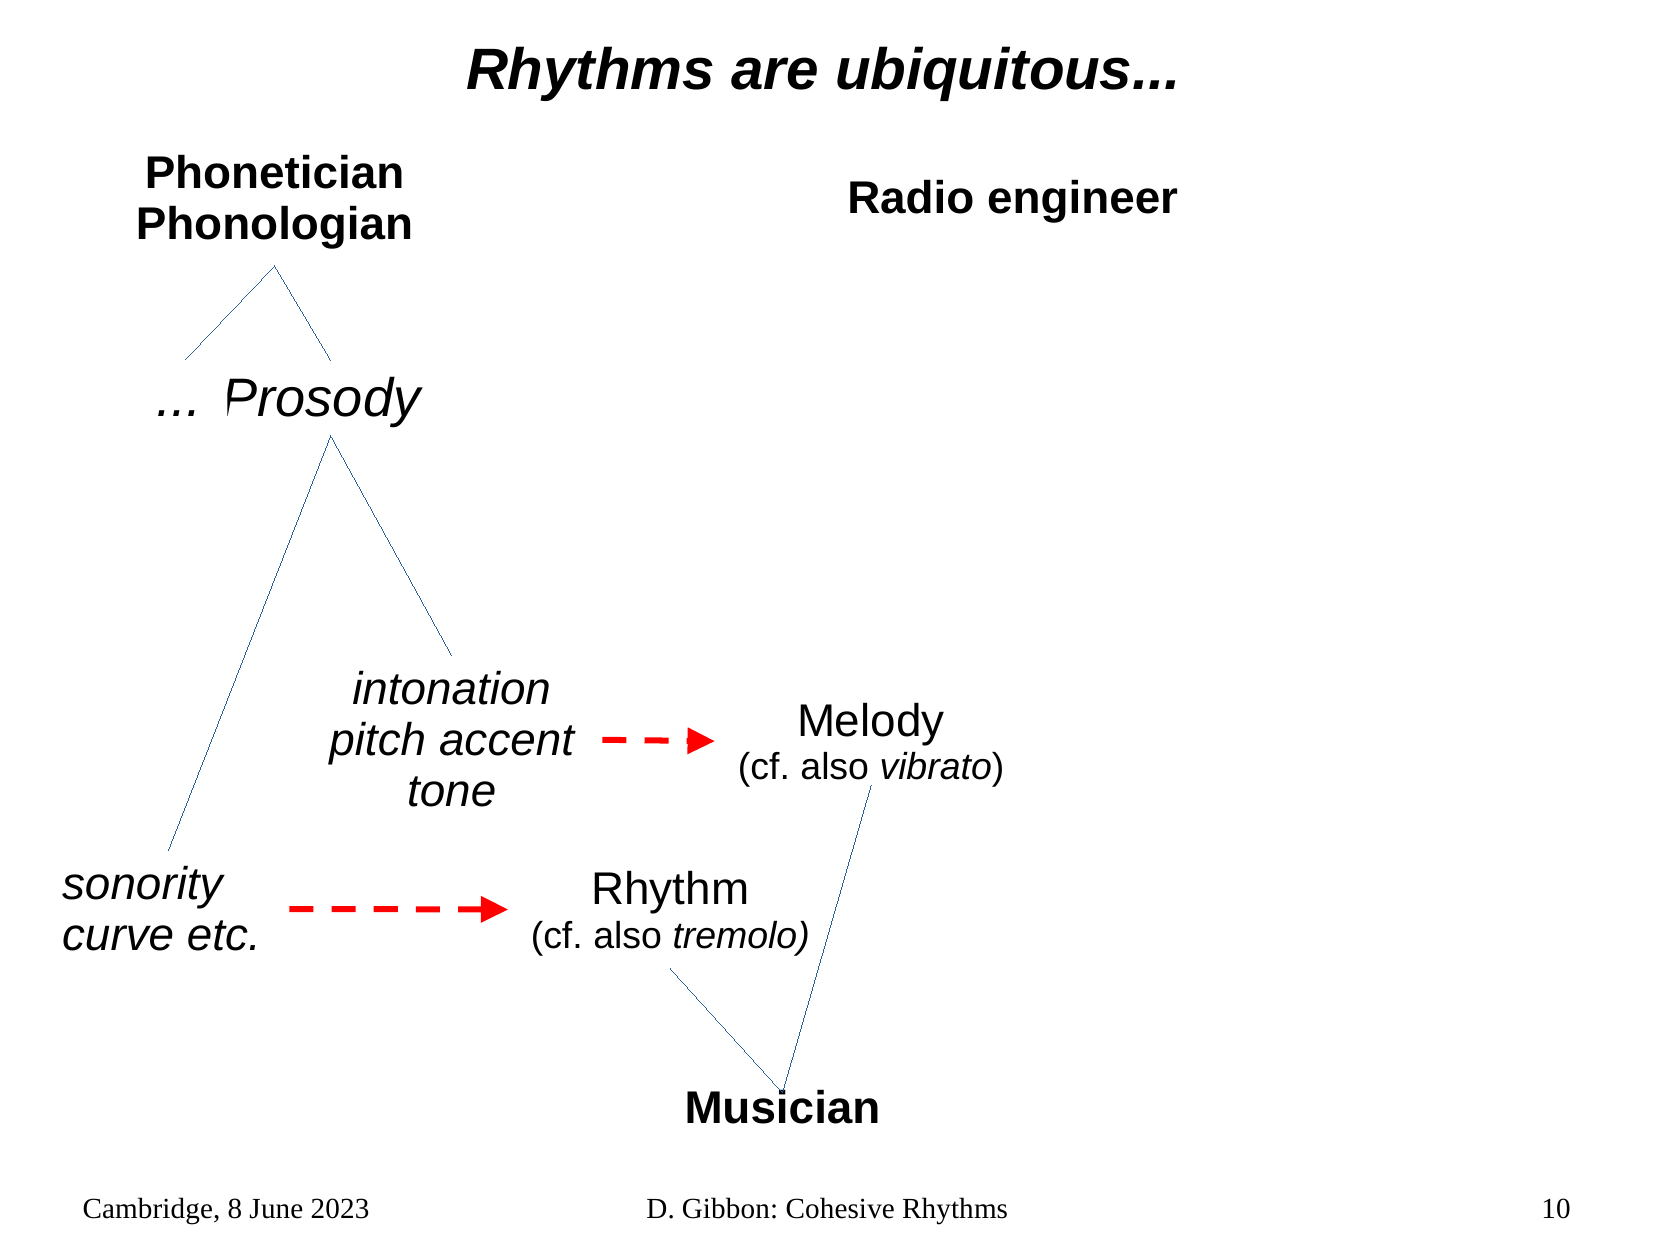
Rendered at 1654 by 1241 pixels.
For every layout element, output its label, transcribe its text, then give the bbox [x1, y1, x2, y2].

text_box Radio engineer [773, 153, 1252, 243]
text_box Prosody [232, 383, 252, 397]
text_box Rhythm (cf. also tremolo) [507, 850, 833, 969]
text_box intonation pitch accent tone [301, 655, 603, 825]
text_box Phonetician Phonologian [82, 129, 467, 266]
text_box sonority curve etc. [47, 850, 290, 968]
text_box Musician [637, 1062, 928, 1152]
text_box Prosody [228, 360, 455, 436]
title Rhythms are ubiquitous... [11, 19, 1636, 119]
text_box ... [141, 360, 228, 436]
text_box Melody (cf. also vibrato) [714, 696, 1028, 786]
